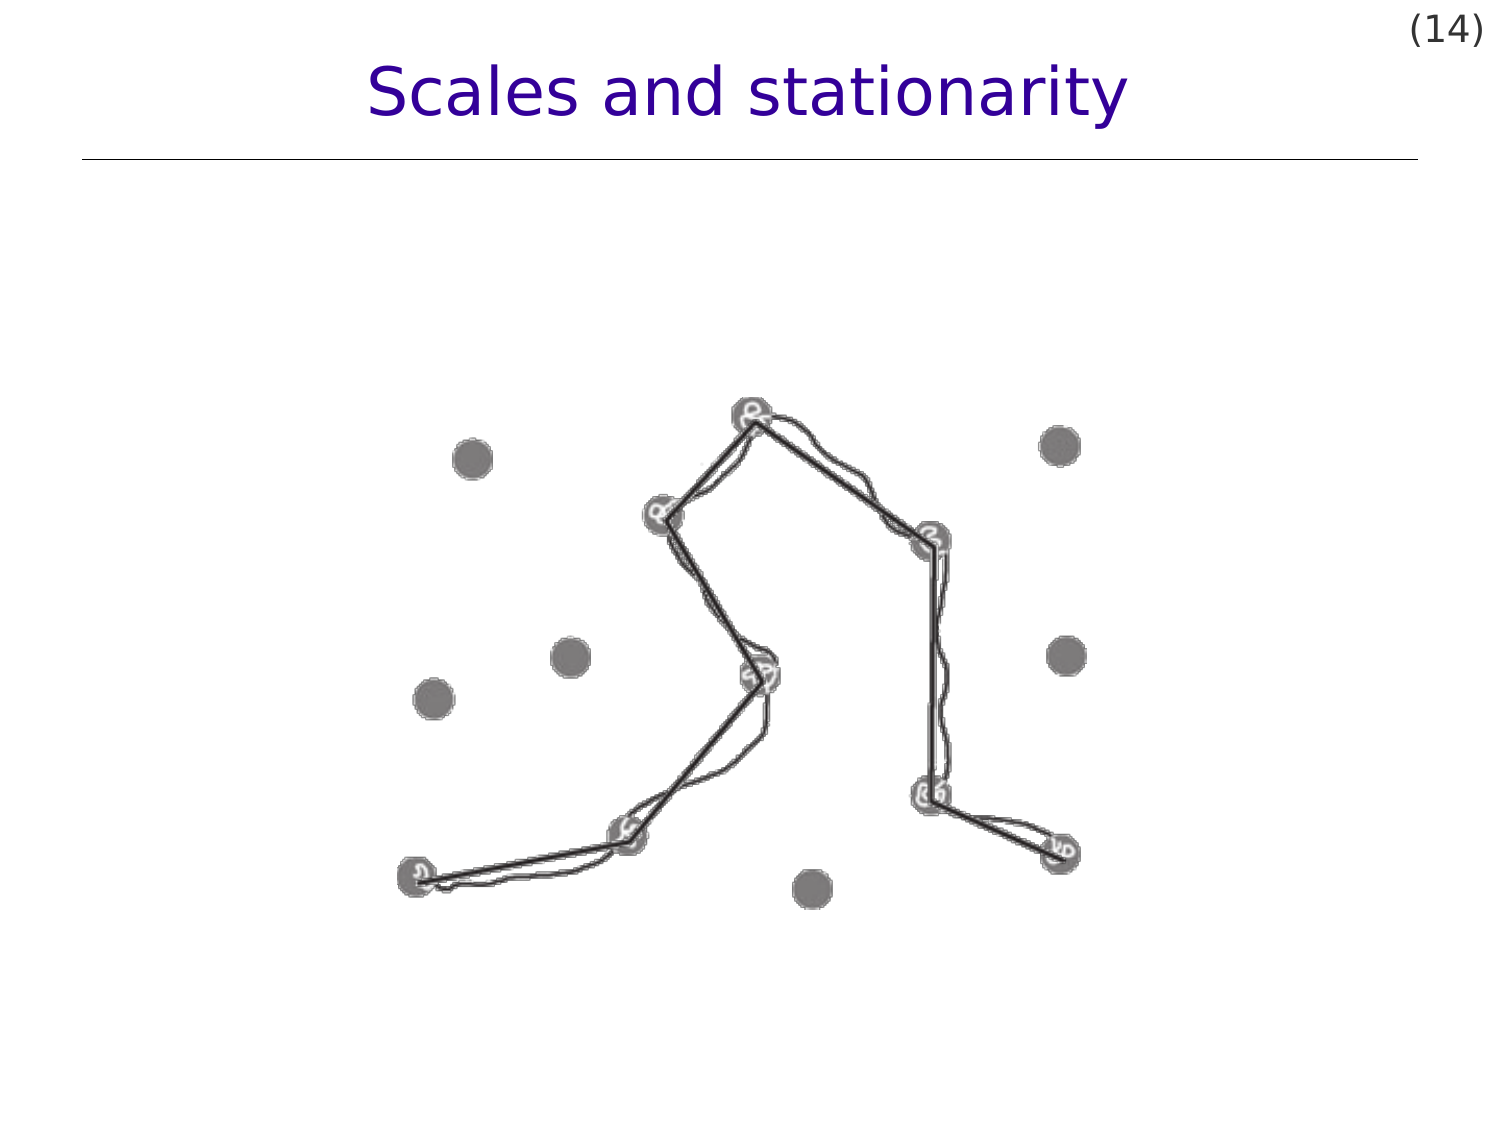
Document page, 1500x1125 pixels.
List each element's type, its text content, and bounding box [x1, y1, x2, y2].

title Scales and stationarity [366, 42, 1134, 142]
picture [397, 397, 1087, 910]
text_box (14) [1393, 0, 1500, 102]
